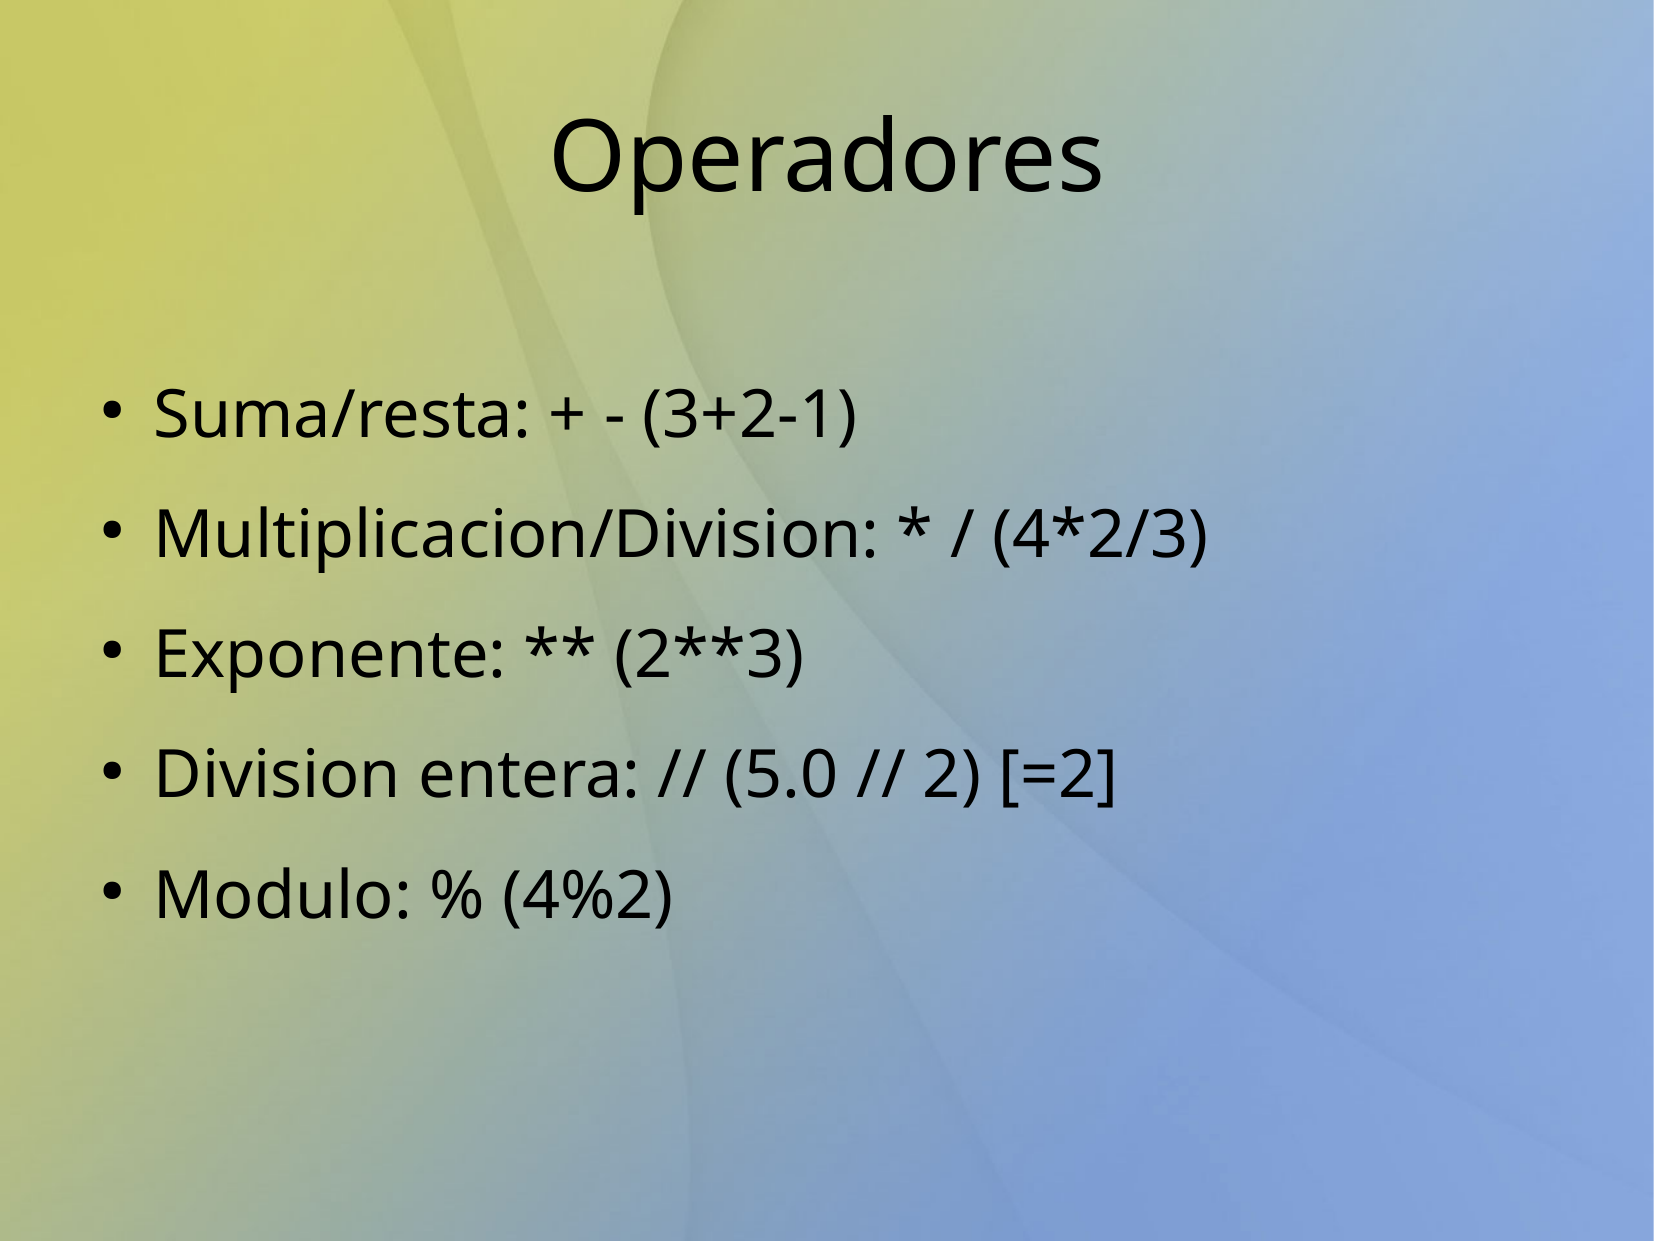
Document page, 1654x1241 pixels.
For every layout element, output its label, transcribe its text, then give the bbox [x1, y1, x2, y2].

title Operadores [82, 49, 1571, 257]
picture [0, 0, 1654, 1241]
list Suma/resta: + - (3+2-1) Multiplicacion/Division: * / (4*2/3) Exponente: ** (2**3) Division entera: // (5.0 // 2) [=2] Modulo: % (4%2) [82, 366, 1571, 1086]
